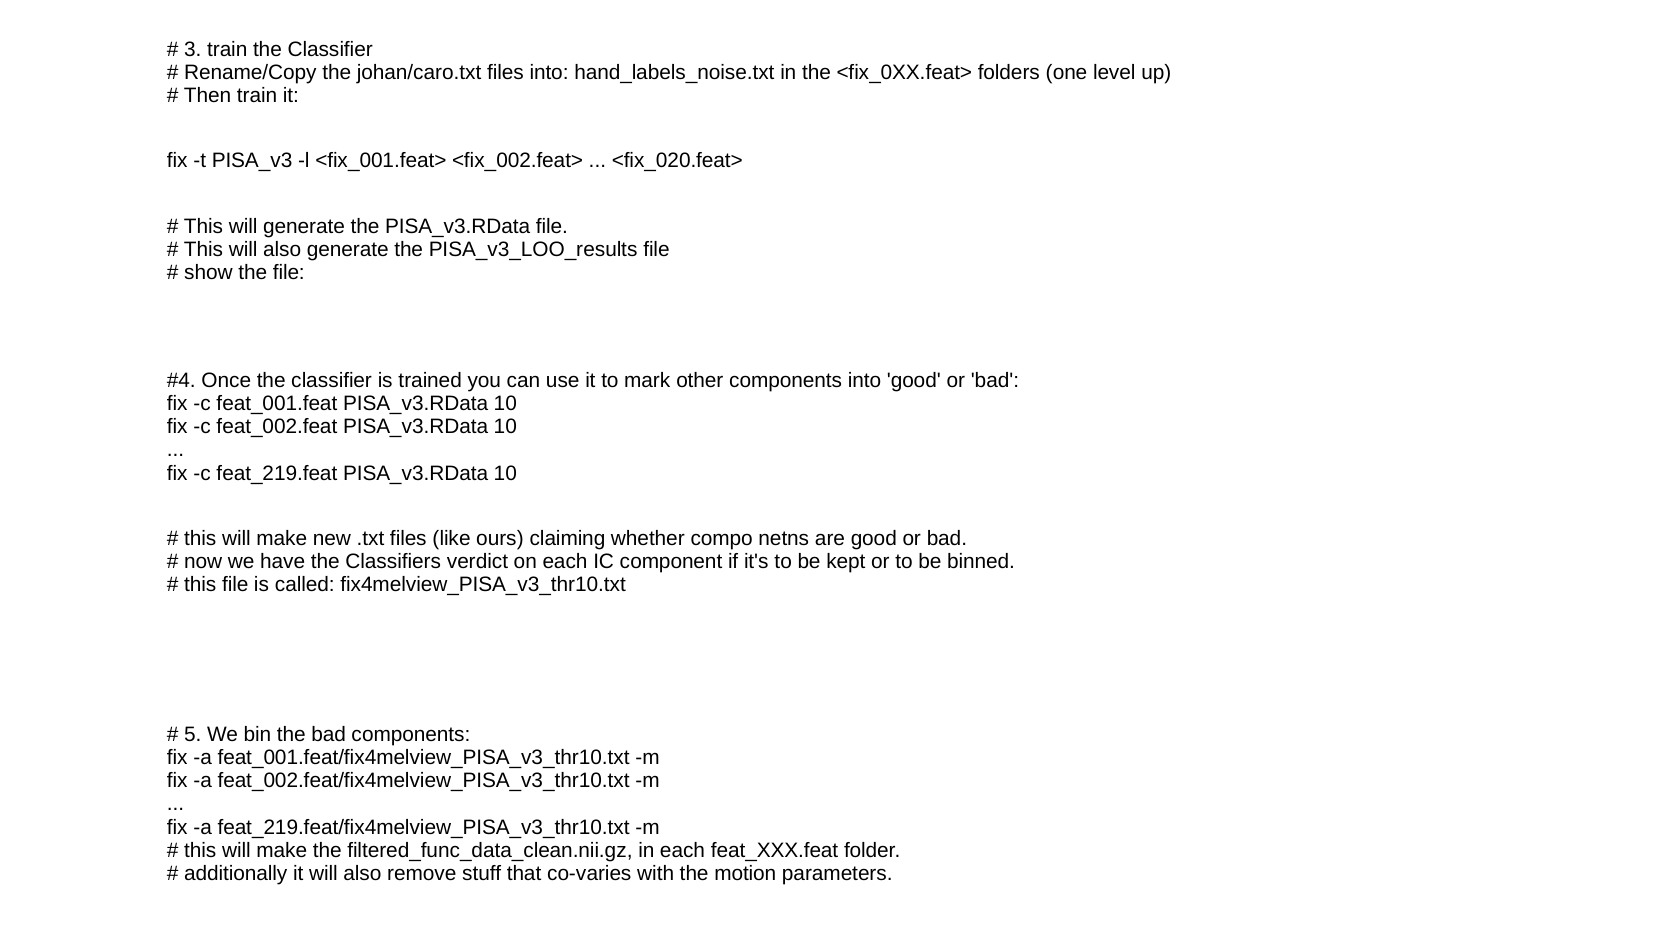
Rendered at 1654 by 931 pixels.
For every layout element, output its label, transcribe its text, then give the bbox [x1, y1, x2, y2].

text_box # 3. train the Classifier # Rename/Copy the johan/caro.txt files into: hand_labels_noise.txt in the <fix_0XX.feat> folders (one level up) # Then train it: fix -t PISA_v3 -l <fix_001.feat> <fix_002.feat> ... <fix_020.feat> # This will generate the PISA_v3.RData file. # This will also generate the PISA_v3_LOO_results file # show the file: #4. Once the classifier is trained you can use it to mark other components into 'good' or 'bad': fix -c feat_001.feat PISA_v3.RData 10 fix -c feat_002.feat PISA_v3.RData 10 ... fix -c feat_219.feat PISA_v3.RData 10 # this will make new .txt files (like ours) claiming whether compo netns are good or bad. # now we have the Classifiers verdict on each IC component if it's to be kept or to be binned. # this file is called: fix4melview_PISA_v3_thr10.txt # 5. We bin the bad components: fix -a feat_001.feat/fix4melview_PISA_v3_thr10.txt -m fix -a feat_002.feat/fix4melview_PISA_v3_thr10.txt -m ... fix -a feat_219.feat/fix4melview_PISA_v3_thr10.txt -m # this will make the filtered_func_data_clean.nii.gz, in each feat_XXX.feat folder. # additionally it will also remove stuff that co-varies with the motion parameters. [152, 30, 1606, 931]
